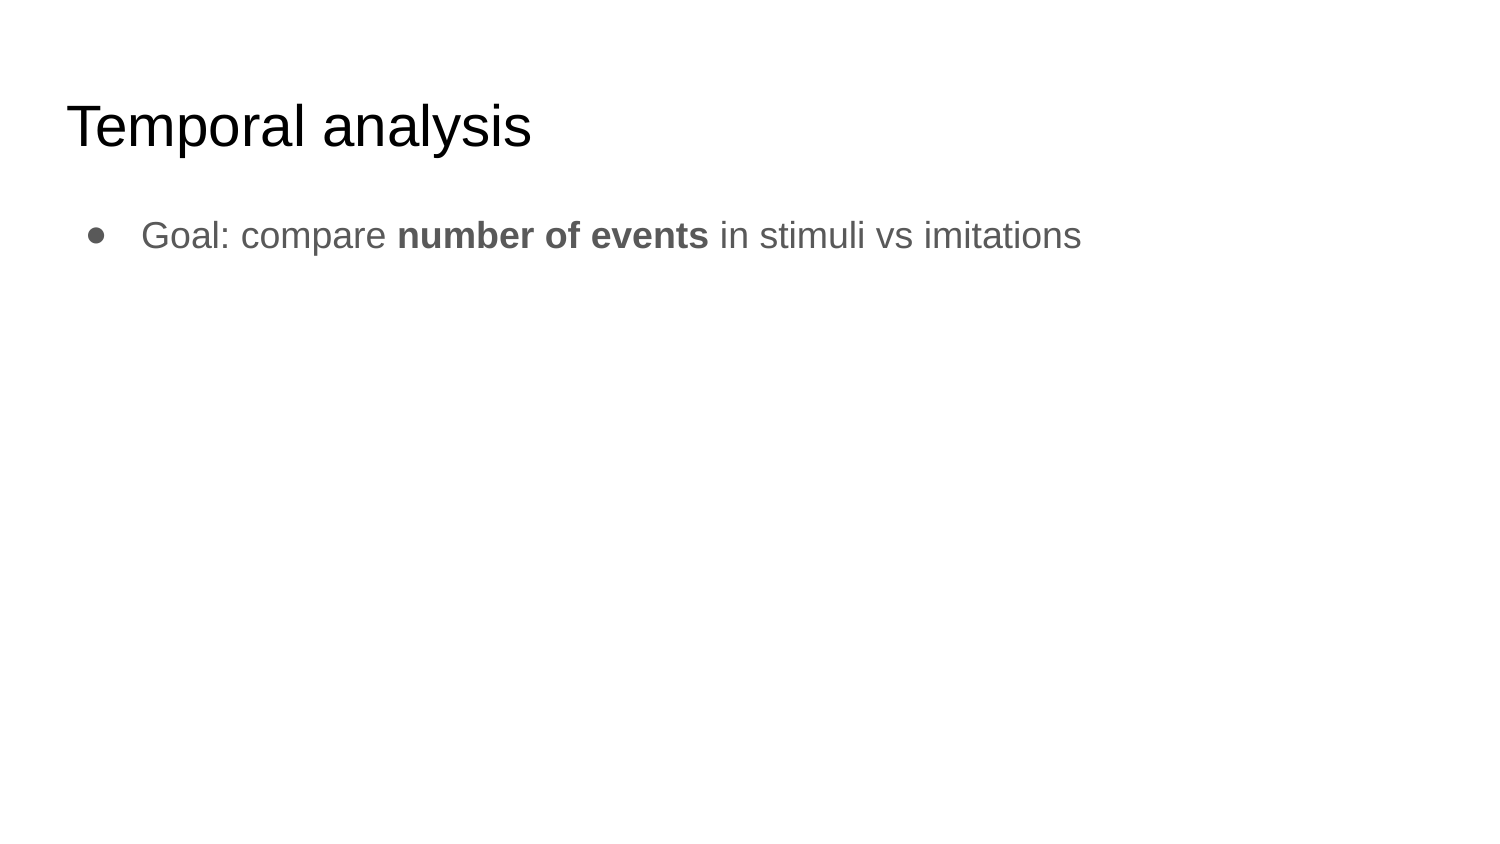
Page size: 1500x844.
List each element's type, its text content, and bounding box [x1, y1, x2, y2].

list Goal: compare number of events in stimuli vs imitations [51, 188, 1449, 331]
title Temporal analysis [51, 72, 1449, 167]
